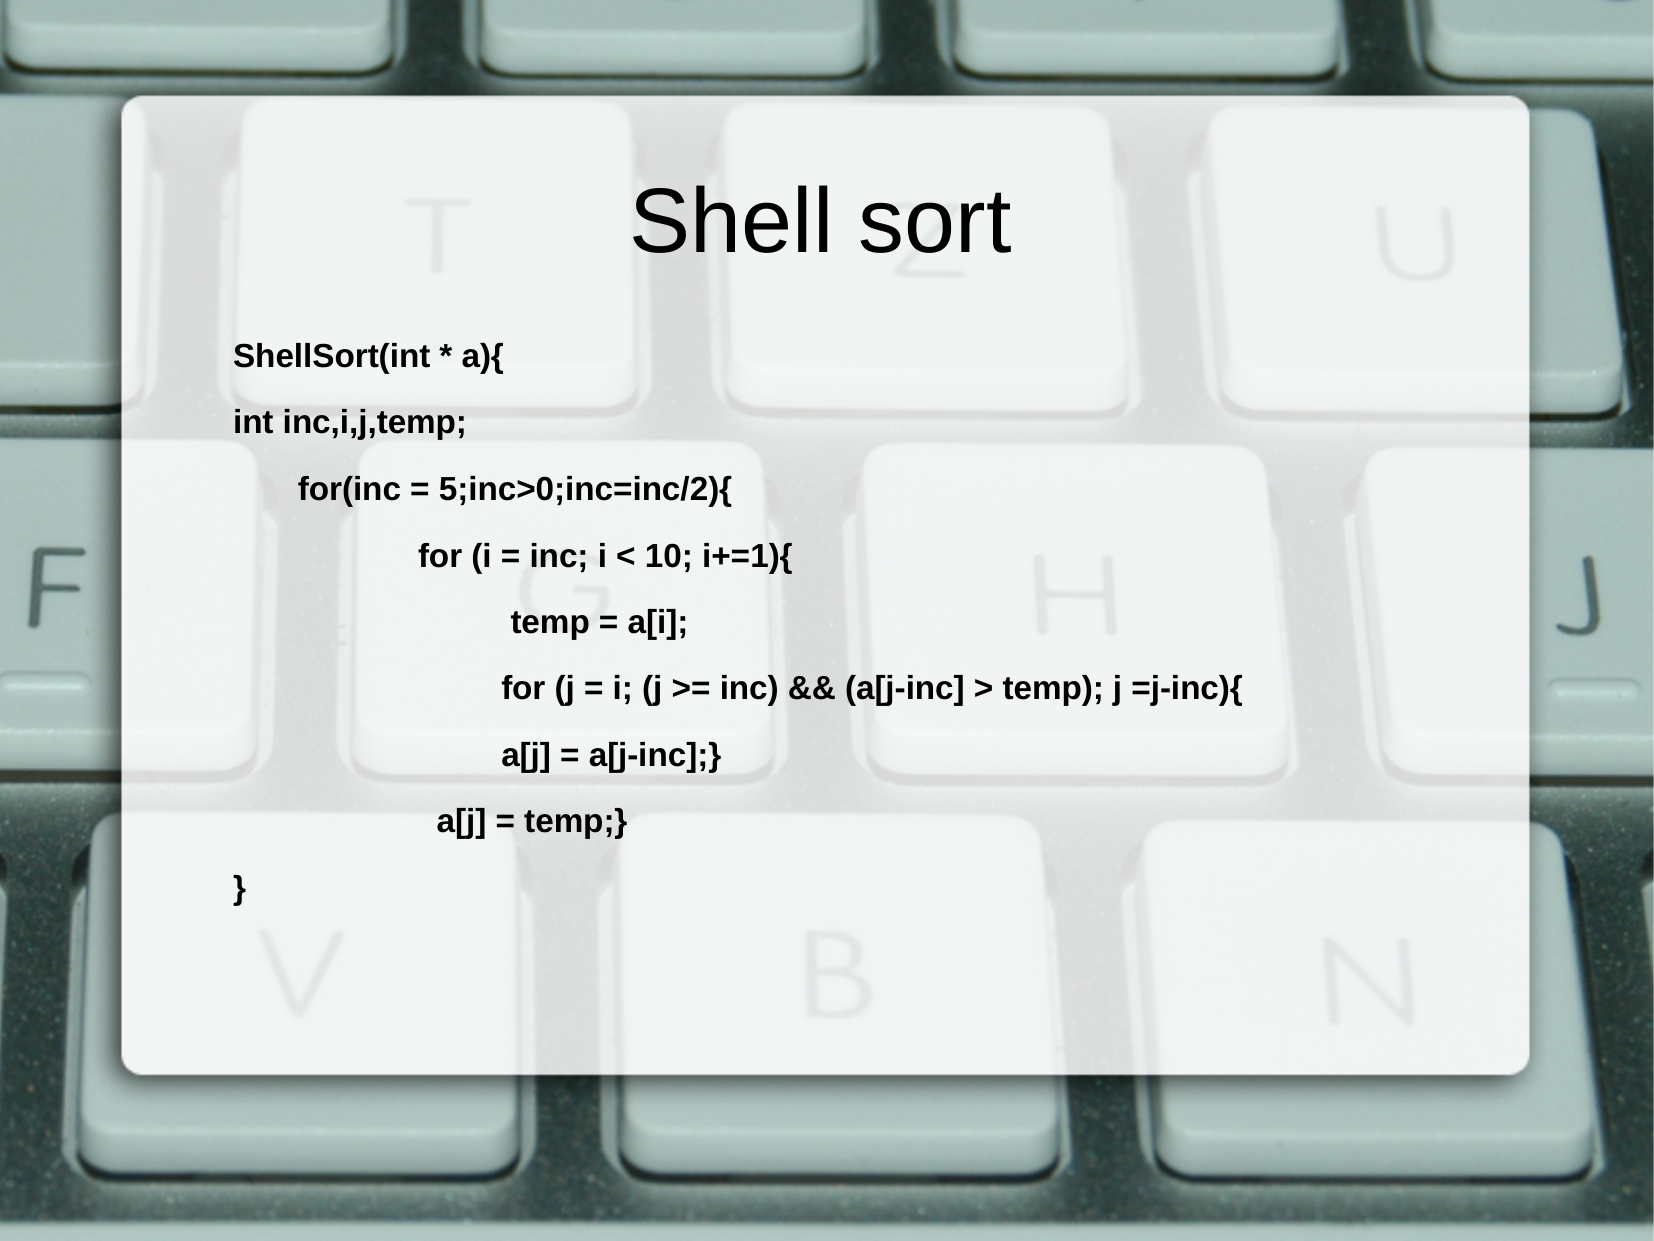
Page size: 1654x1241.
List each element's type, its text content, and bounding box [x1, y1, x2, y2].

title Shell sort [135, 125, 1506, 318]
list ShellSort(int * a){ int inc,i,j,temp; for(inc = 5;inc>0;inc=inc/2){ for (i = inc; i < 10; i+=1){ temp = a[i]; for (j = i; (j >= inc) && (a[j-inc] > temp); j =j-inc){ a[j] = a[j-inc];} a[j] = temp;} } [162, 337, 1501, 960]
picture [0, 0, 1654, 1241]
